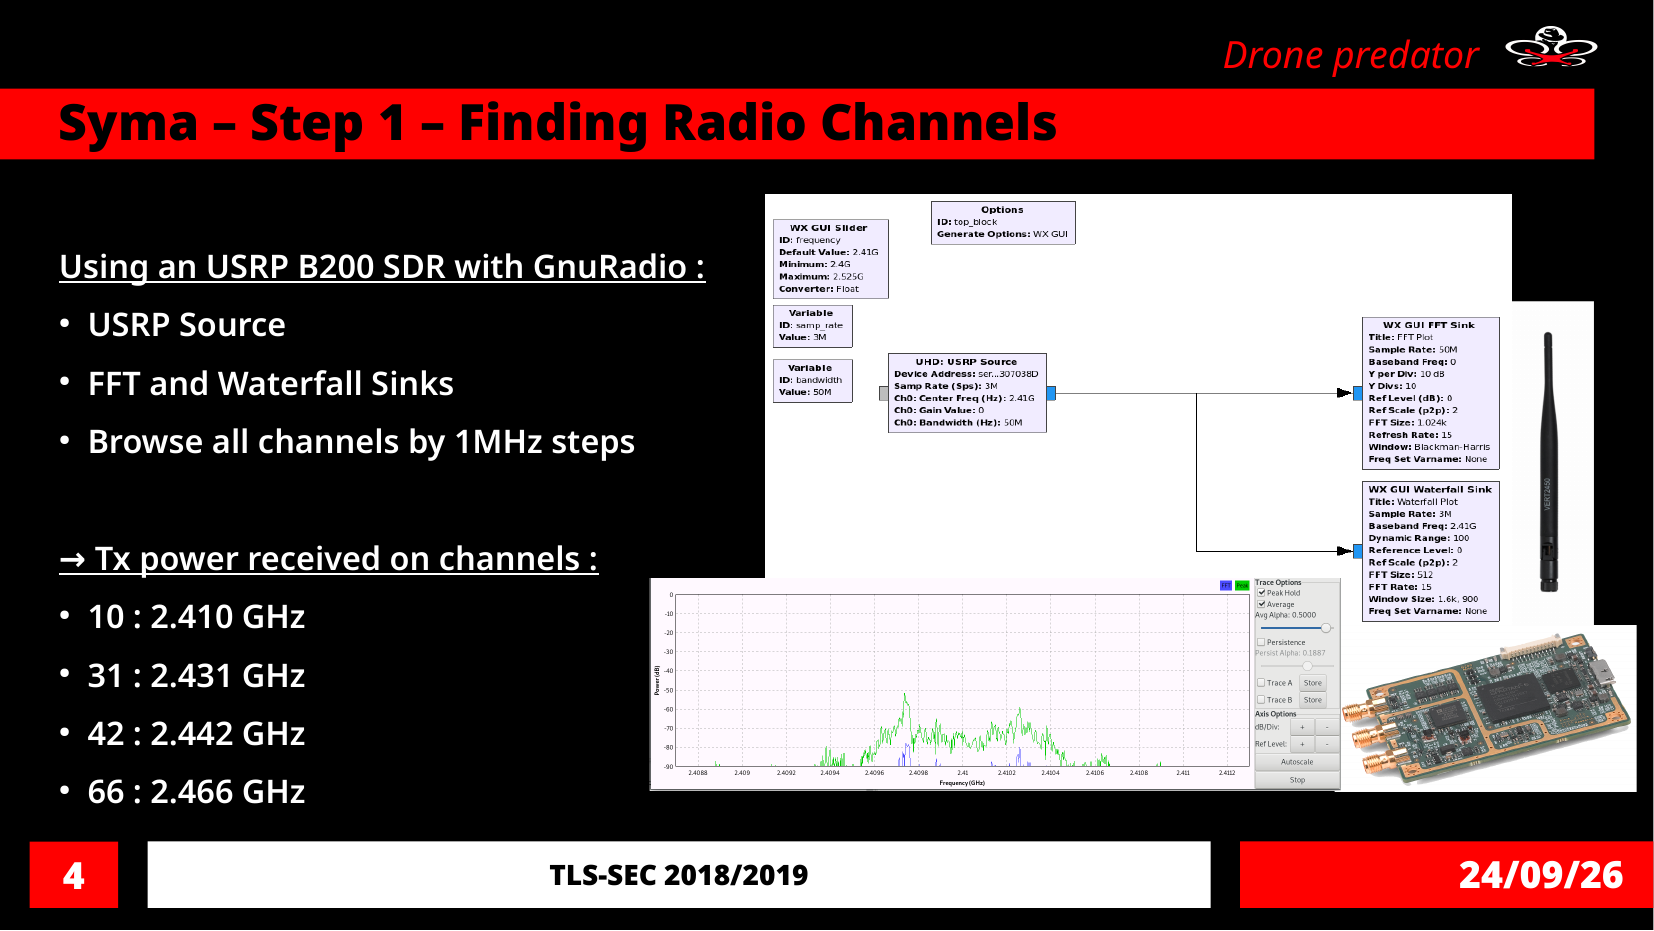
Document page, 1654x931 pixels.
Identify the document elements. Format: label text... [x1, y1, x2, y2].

picture [1488, 15, 1617, 80]
picture [649, 194, 1637, 792]
list Using an USRP B200 SDR with GnuRadio : USRP Source FFT and Waterfall Sinks Browse all channels by 1MHz steps → Tx power received on channels : 10 : 2.410 GHz 31 : 2.431 GHz 42 : 2.442 GHz 66 : 2.466 GHz [59, 243, 780, 820]
title Syma – Step 1 – Finding Radio Channels [59, 44, 1595, 156]
